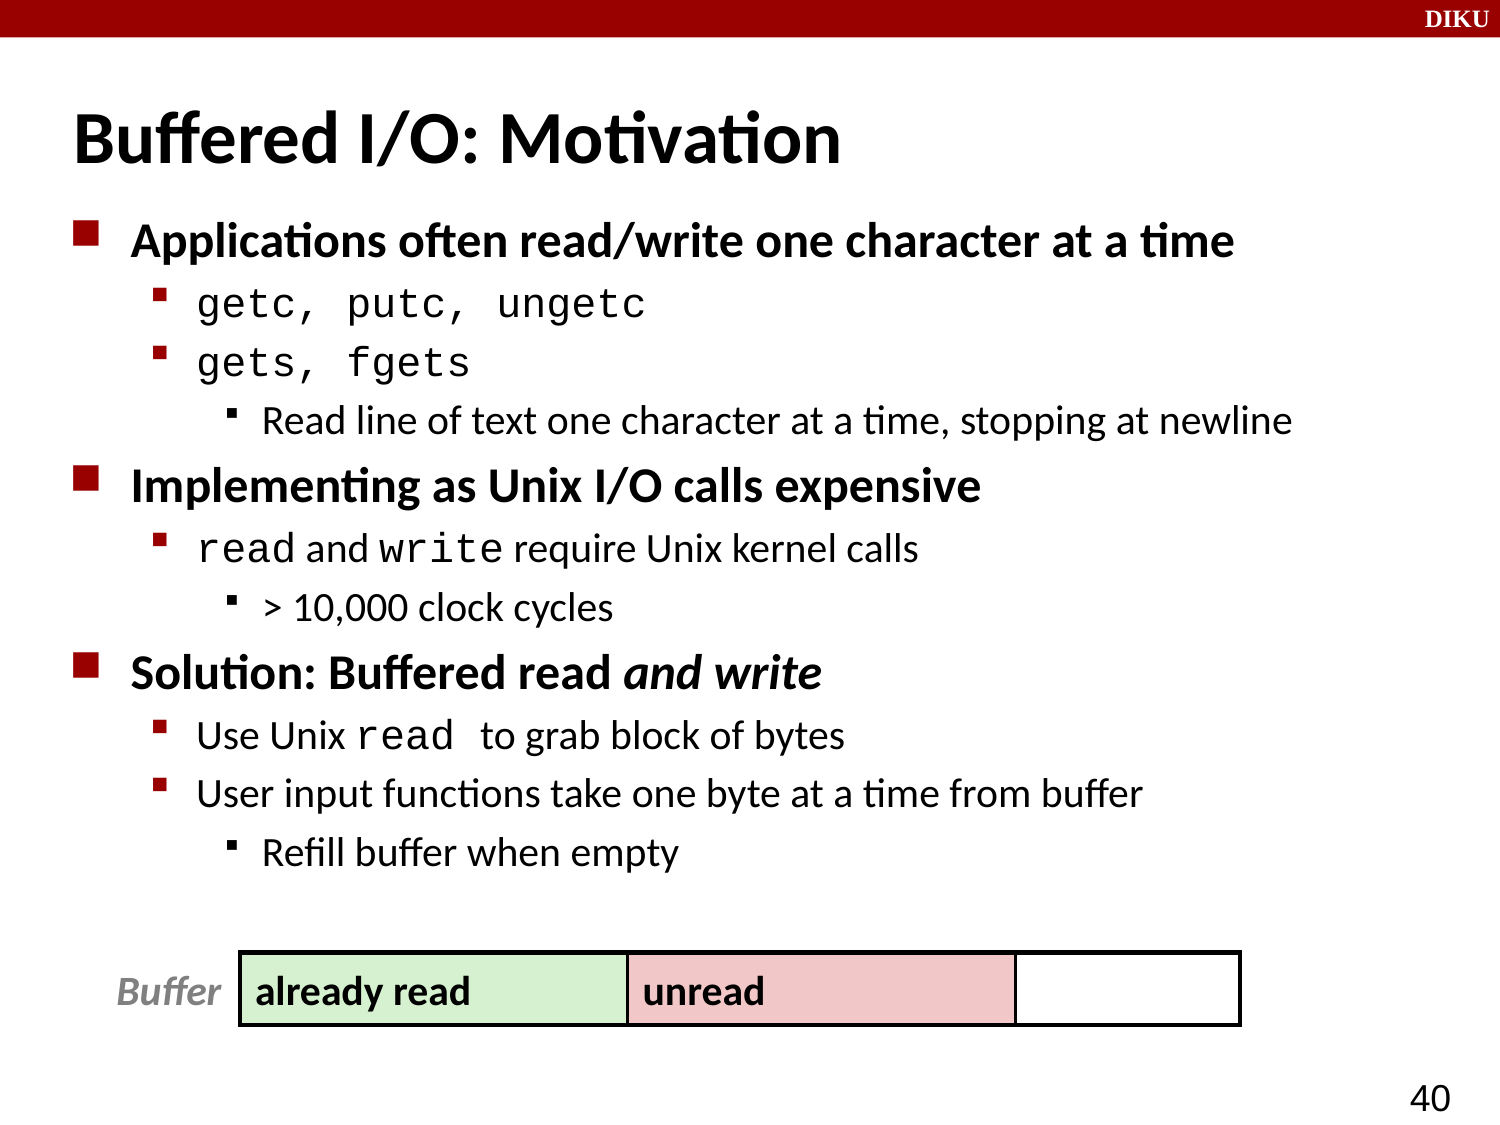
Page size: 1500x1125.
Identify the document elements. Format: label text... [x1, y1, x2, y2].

text_box already read [242, 955, 628, 1023]
text_box Buffer [101, 956, 237, 1022]
text_box Buffered I/O: Motivation [58, 71, 1304, 197]
text_box Applications often read/write one character at a time getc, putc, ungetc gets, fgets Read line of text one character at a time, stopping at newline Implementing as Unix I/O calls expensive read and write require Unix kernel calls > 10,000 clock cycles Solution: Buffered read and write Use Unix read to grab block of bytes User input functions take one byte at a time from buffer Refill buffer when empty [59, 200, 1423, 913]
text_box unread [628, 955, 1016, 1023]
